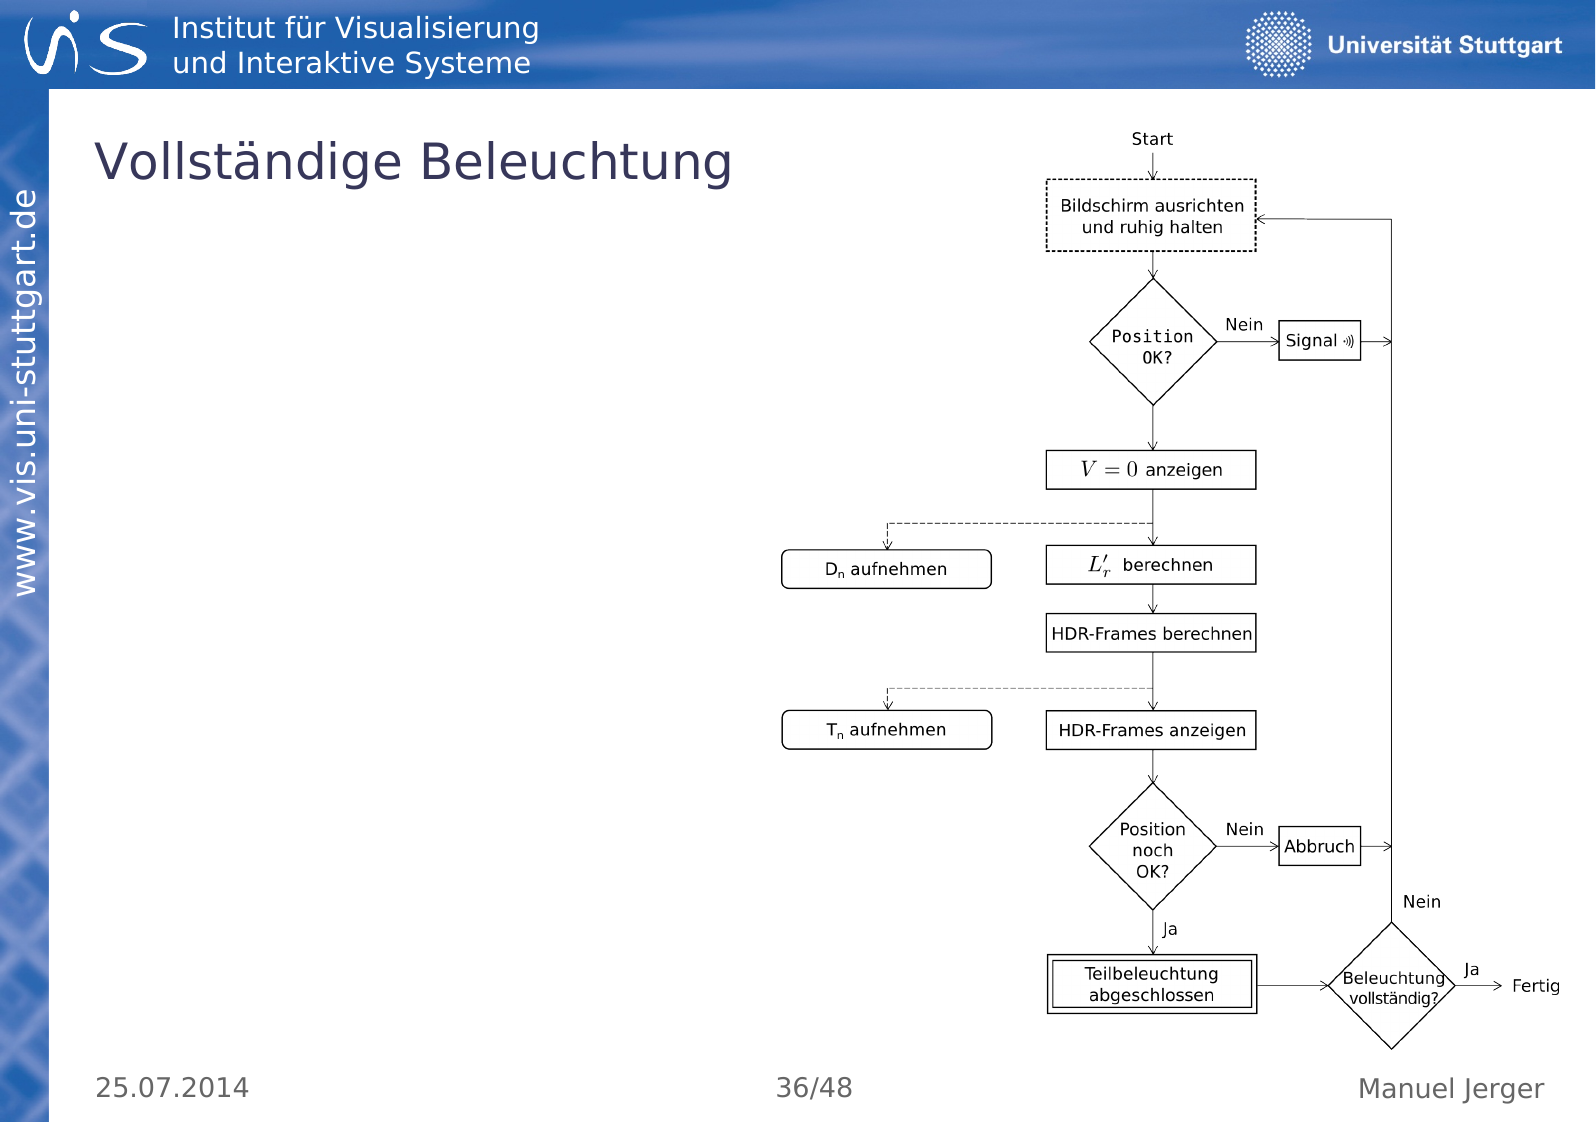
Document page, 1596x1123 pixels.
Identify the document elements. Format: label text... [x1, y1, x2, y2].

picture [0, 0, 49, 1122]
picture [24, 0, 1596, 89]
picture [781, 132, 1559, 1050]
title Vollständige Beleuchtung [94, 117, 1534, 201]
